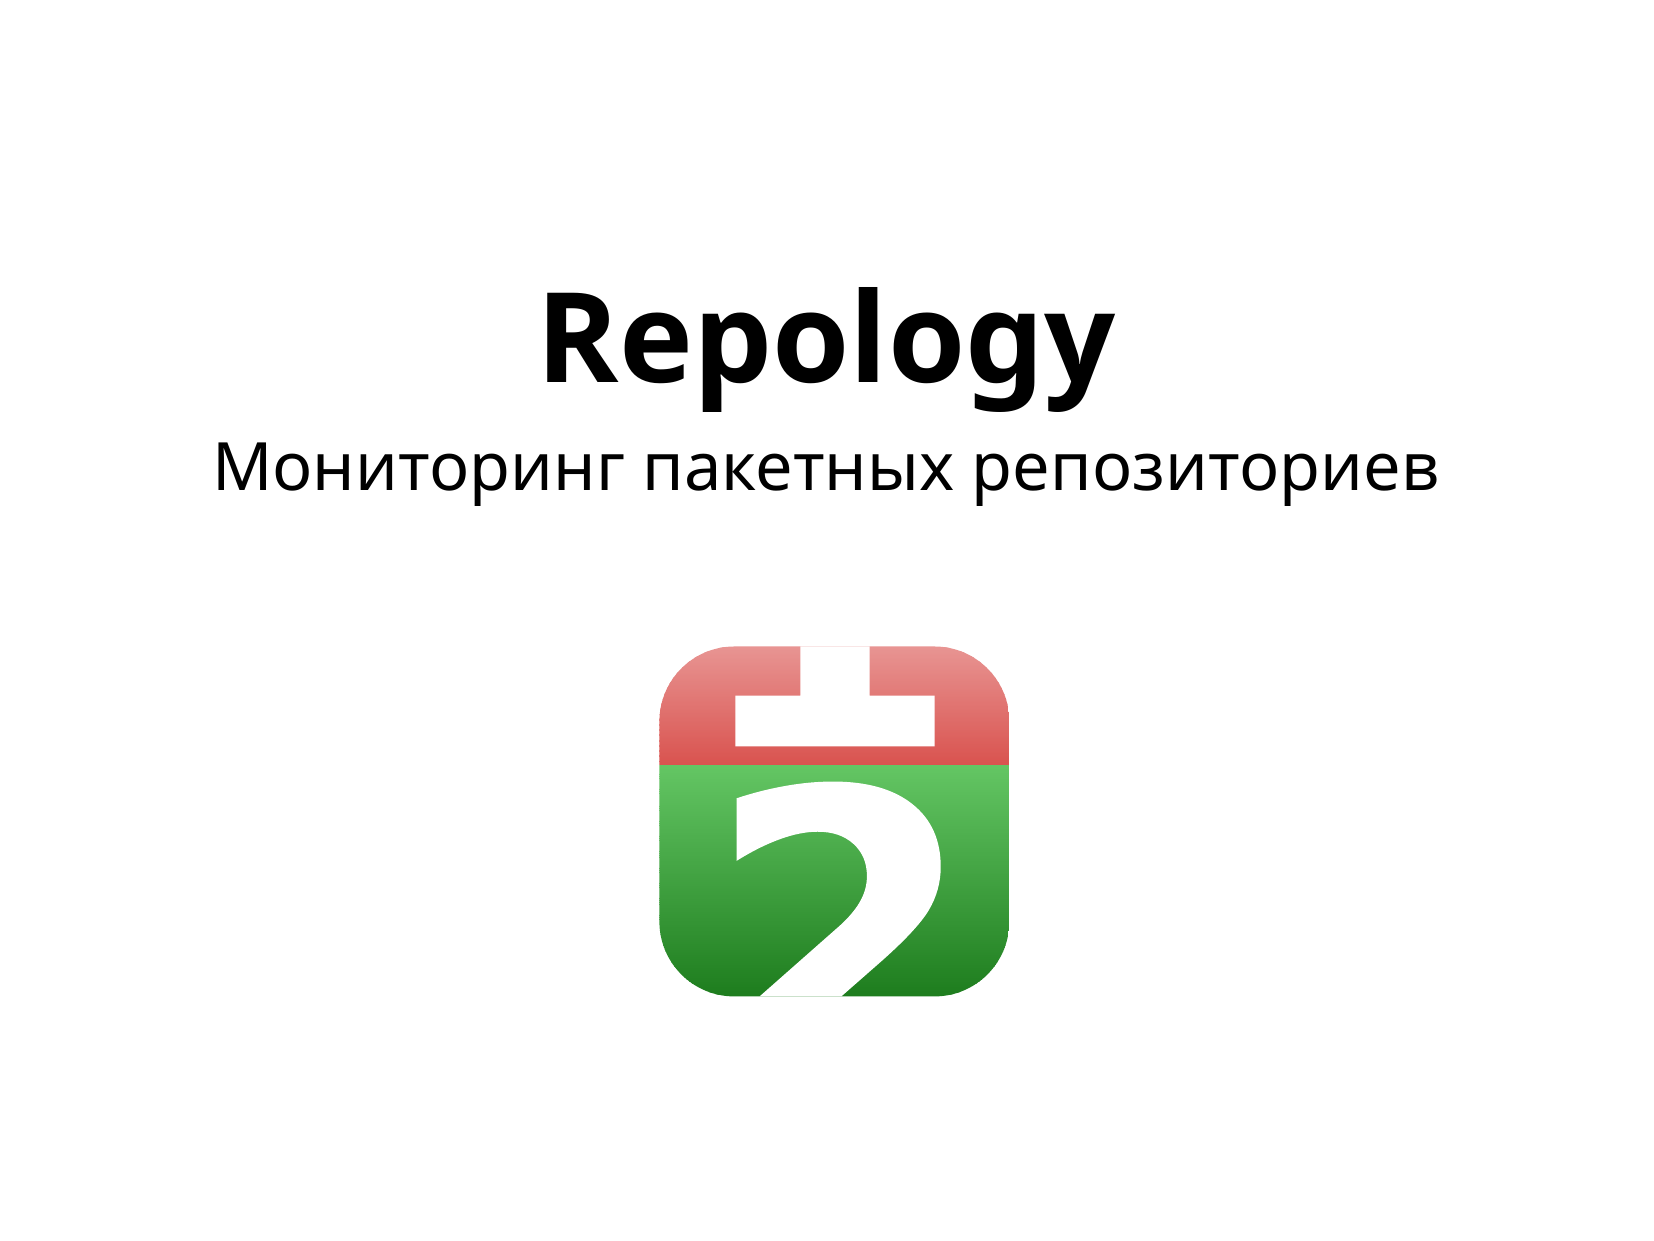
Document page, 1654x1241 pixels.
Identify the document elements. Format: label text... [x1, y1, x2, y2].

subtitle Repology Мониторинг пакетных репозиториев [82, 49, 1571, 1163]
picture [659, 646, 1010, 997]
